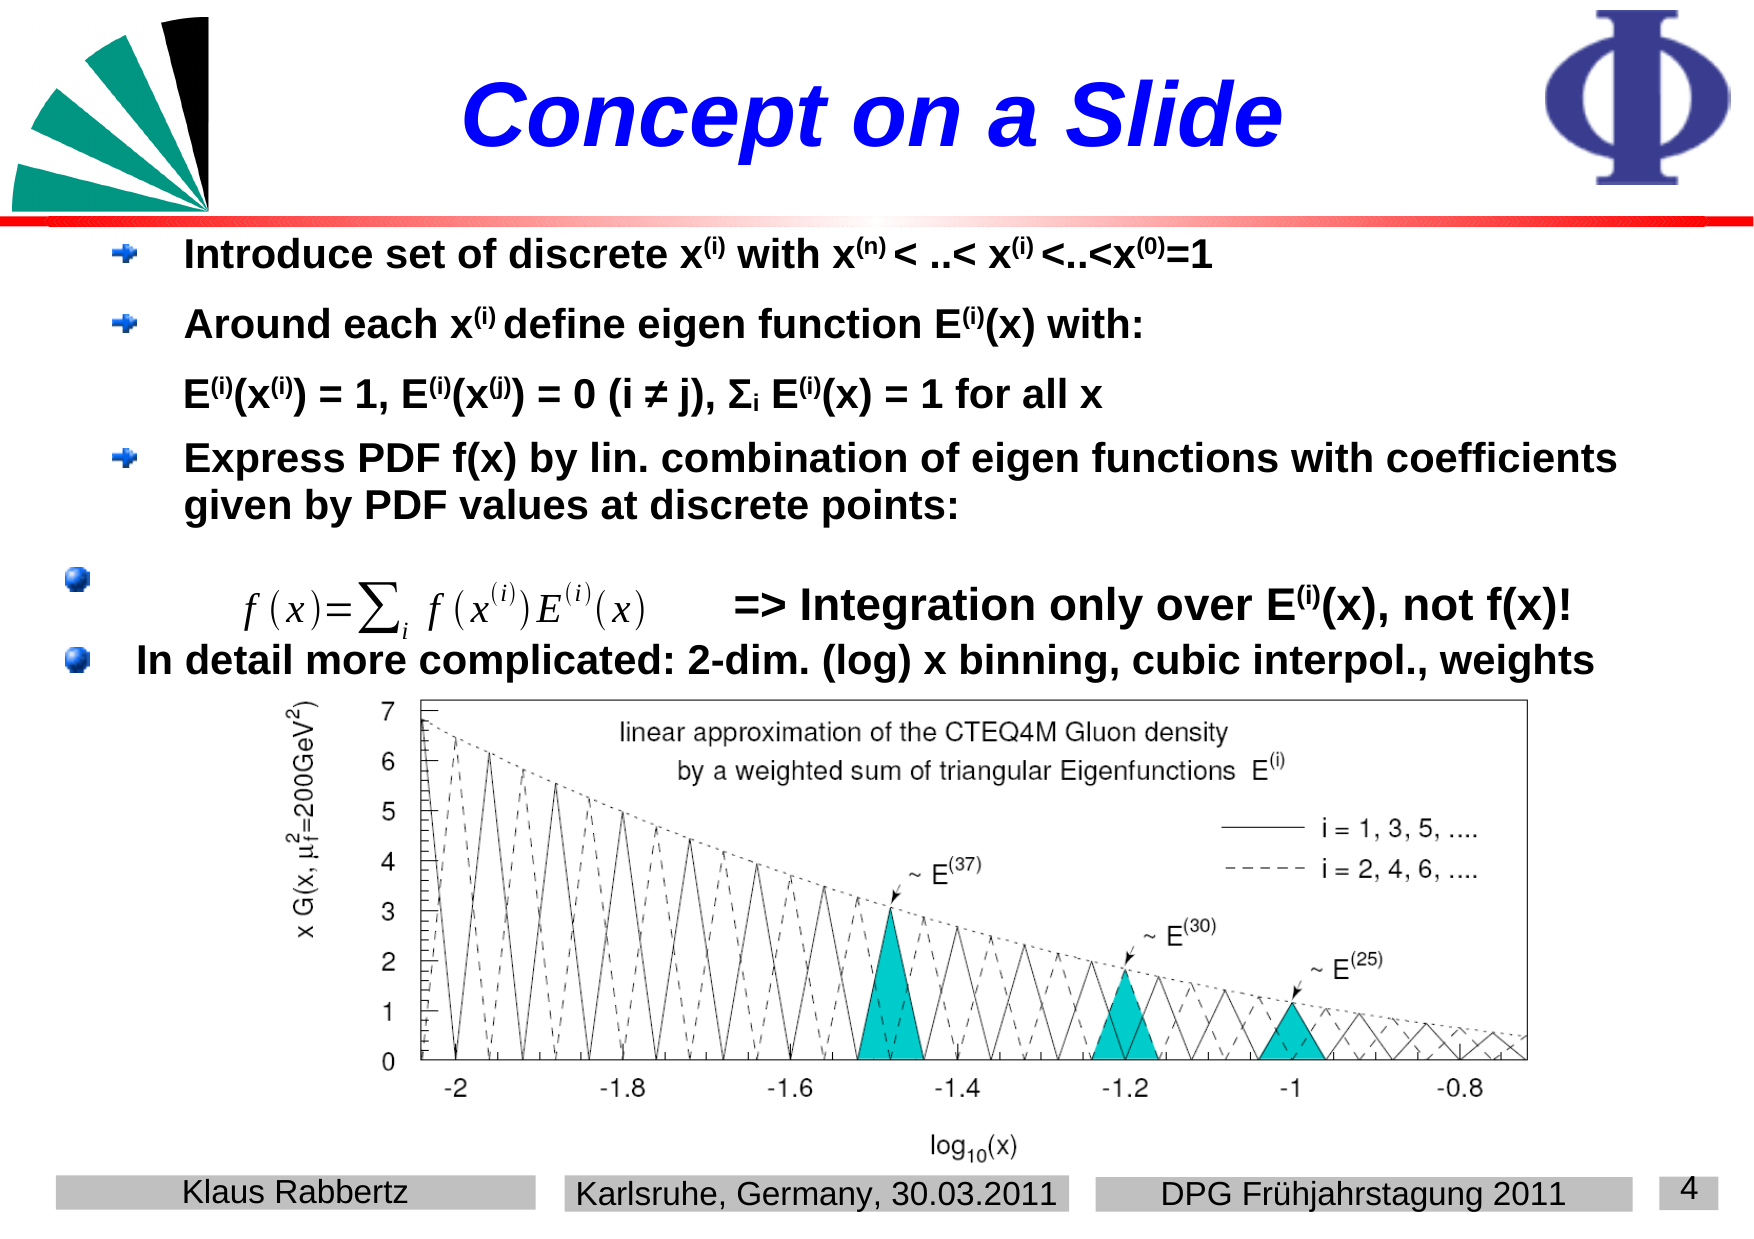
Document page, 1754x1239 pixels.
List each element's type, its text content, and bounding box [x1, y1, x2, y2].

picture [1545, 10, 1731, 185]
text_box => Integration only over E(i)(x), not f(x)! [721, 572, 1584, 638]
chart [228, 579, 654, 646]
title Concept on a Slide [282, 21, 1566, 183]
list Introduce set of discrete x(i) with x(n) < ..< x(i) <..<x(0)=1 Around each x(i) define eigen function E(i)(x) with: E(i)(x(i)) = 1, E(i)(x(j)) = 0 (i ≠ j), Σi E(i)(x) = 1 for all x Express PDF f(x) by lin. combination of eigen functions with coefficients given by PDF values at discrete points: In detail more complicated: 2-dim. (log) x binning, cubic interpol., weights [53, 230, 1727, 702]
picture [12, 17, 209, 214]
picture [273, 702, 1550, 1173]
